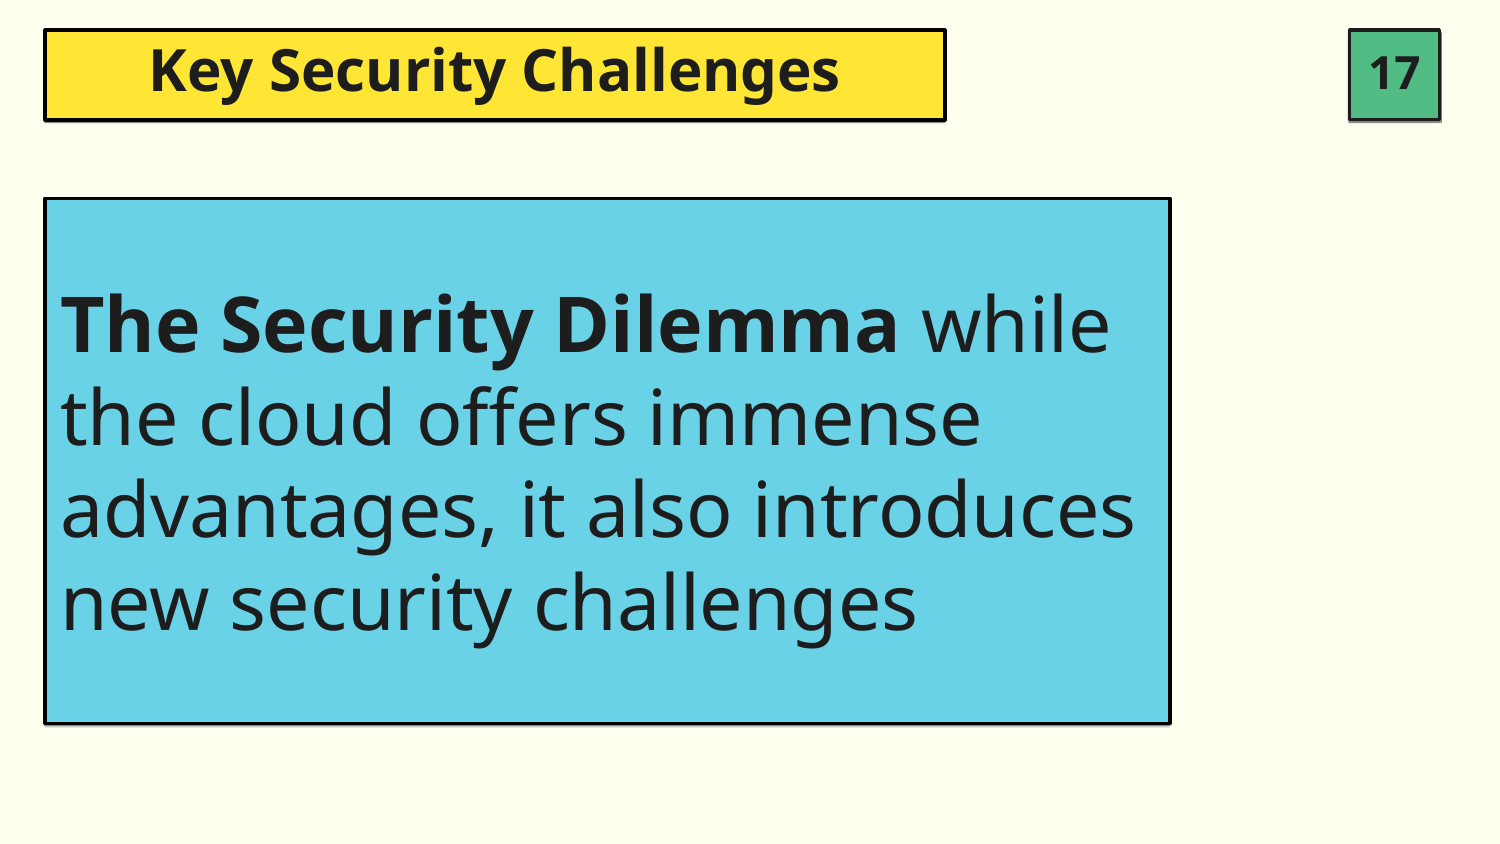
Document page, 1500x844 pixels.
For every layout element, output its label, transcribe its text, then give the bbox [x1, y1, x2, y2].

list The Security Dilemma while the cloud offers immense advantages, it also introduces new security challenges [45, 198, 1170, 724]
title Key Security Challenges [45, 30, 945, 120]
